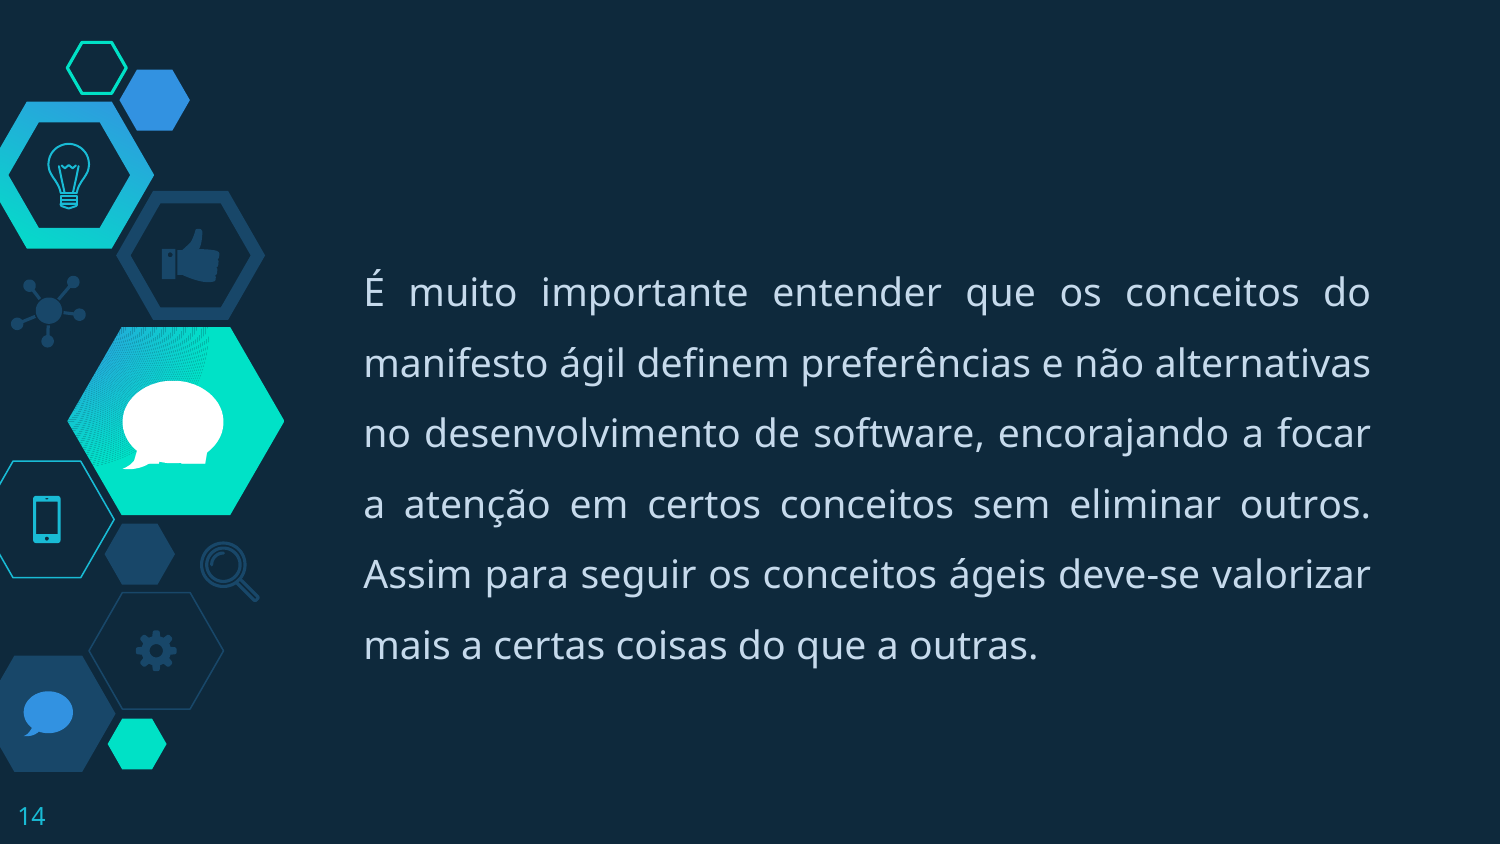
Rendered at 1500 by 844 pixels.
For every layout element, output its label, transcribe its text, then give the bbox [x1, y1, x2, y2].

list É muito importante entender que os conceitos do manifesto ágil definem preferências e não alternativas no desenvolvimento de software, encorajando a focar a atenção em certos conceitos sem eliminar outros. Assim para seguir os conceitos ágeis deve-se valorizar mais a certas coisas do que a outras. [324, 221, 1388, 691]
text_box 14 [2, 785, 93, 844]
text_box [122, 380, 223, 469]
